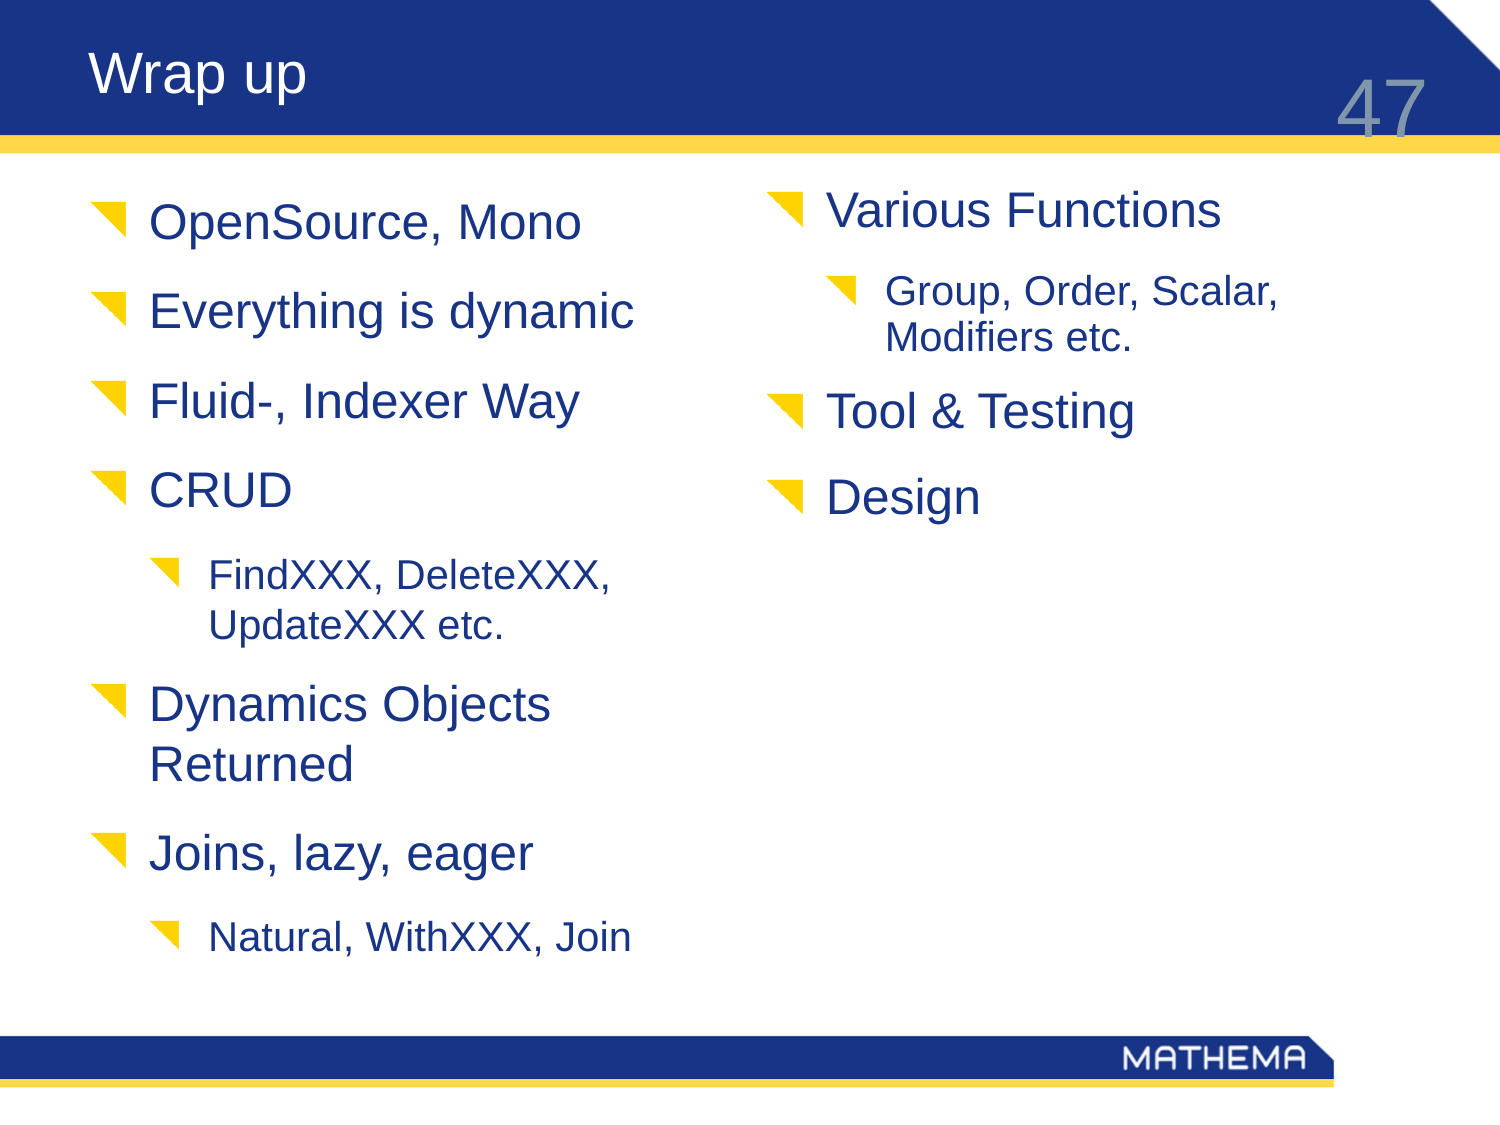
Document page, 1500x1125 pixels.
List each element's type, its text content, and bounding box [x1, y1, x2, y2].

picture [0, 0, 1500, 1125]
list Various Functions Group, Order, Scalar, Modifiers etc. Tool & Testing Design [766, 181, 1426, 1008]
title Wrap up [73, 27, 1276, 113]
list OpenSource, Mono Everything is dynamic Fluid-, Indexer Way CRUD FindXXX, DeleteXXX, UpdateXXX etc. Dynamics Objects Returned Joins, lazy, eager Natural, WithXXX, Join [75, 181, 734, 1008]
